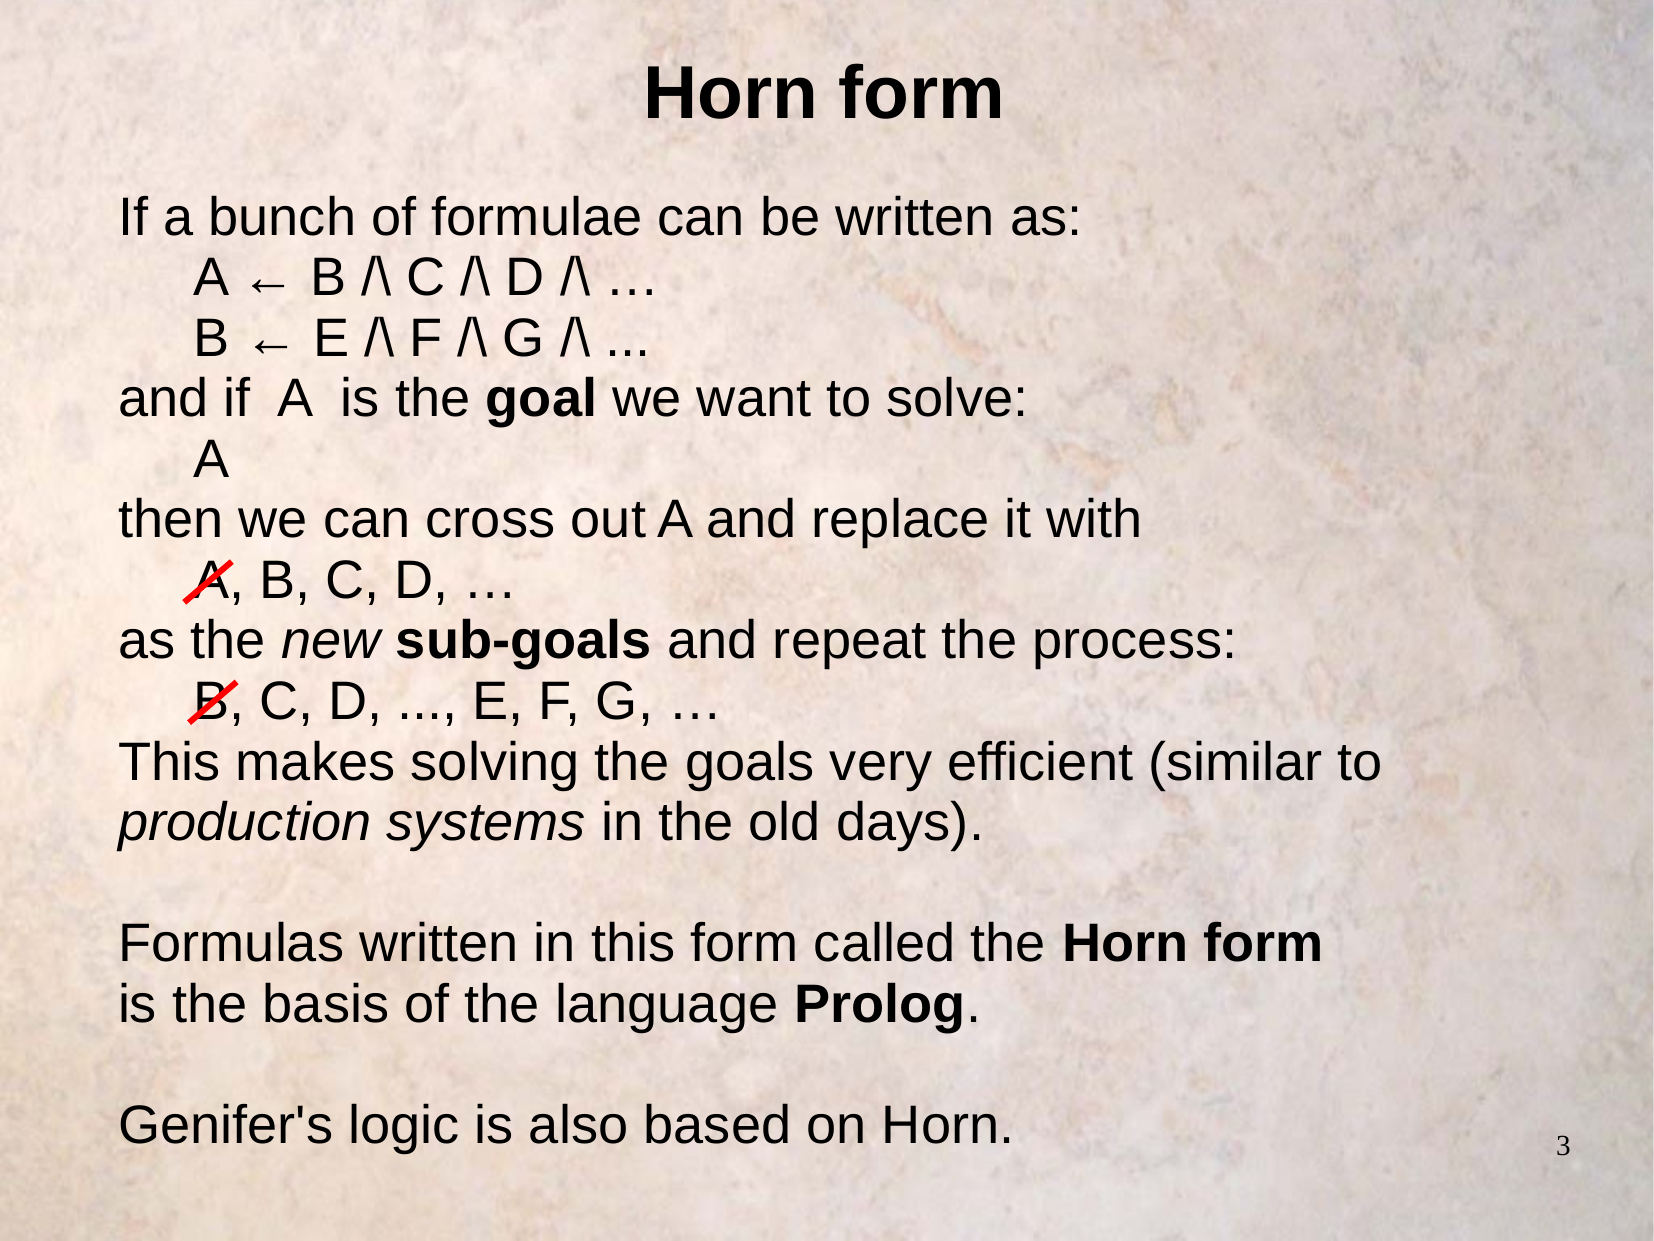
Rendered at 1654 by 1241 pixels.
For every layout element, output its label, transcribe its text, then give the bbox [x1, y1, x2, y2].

picture [0, 0, 1654, 1241]
text_box Horn form If a bunch of formulae can be written as: A ← B /\ C /\ D /\ … B ← E /\ F /\ G /\ ... and if A is the goal we want to solve: A then we can cross out A and replace it with A, B, C, D, … as the new sub-goals and repeat the process: B, C, D, ..., E, F, G, … This makes solving the goals very efficient (similar to production systems in the old days). Formulas written in this form called the Horn form is the basis of the language Prolog. Genifer's logic is also based on Horn. [103, 43, 1529, 1169]
